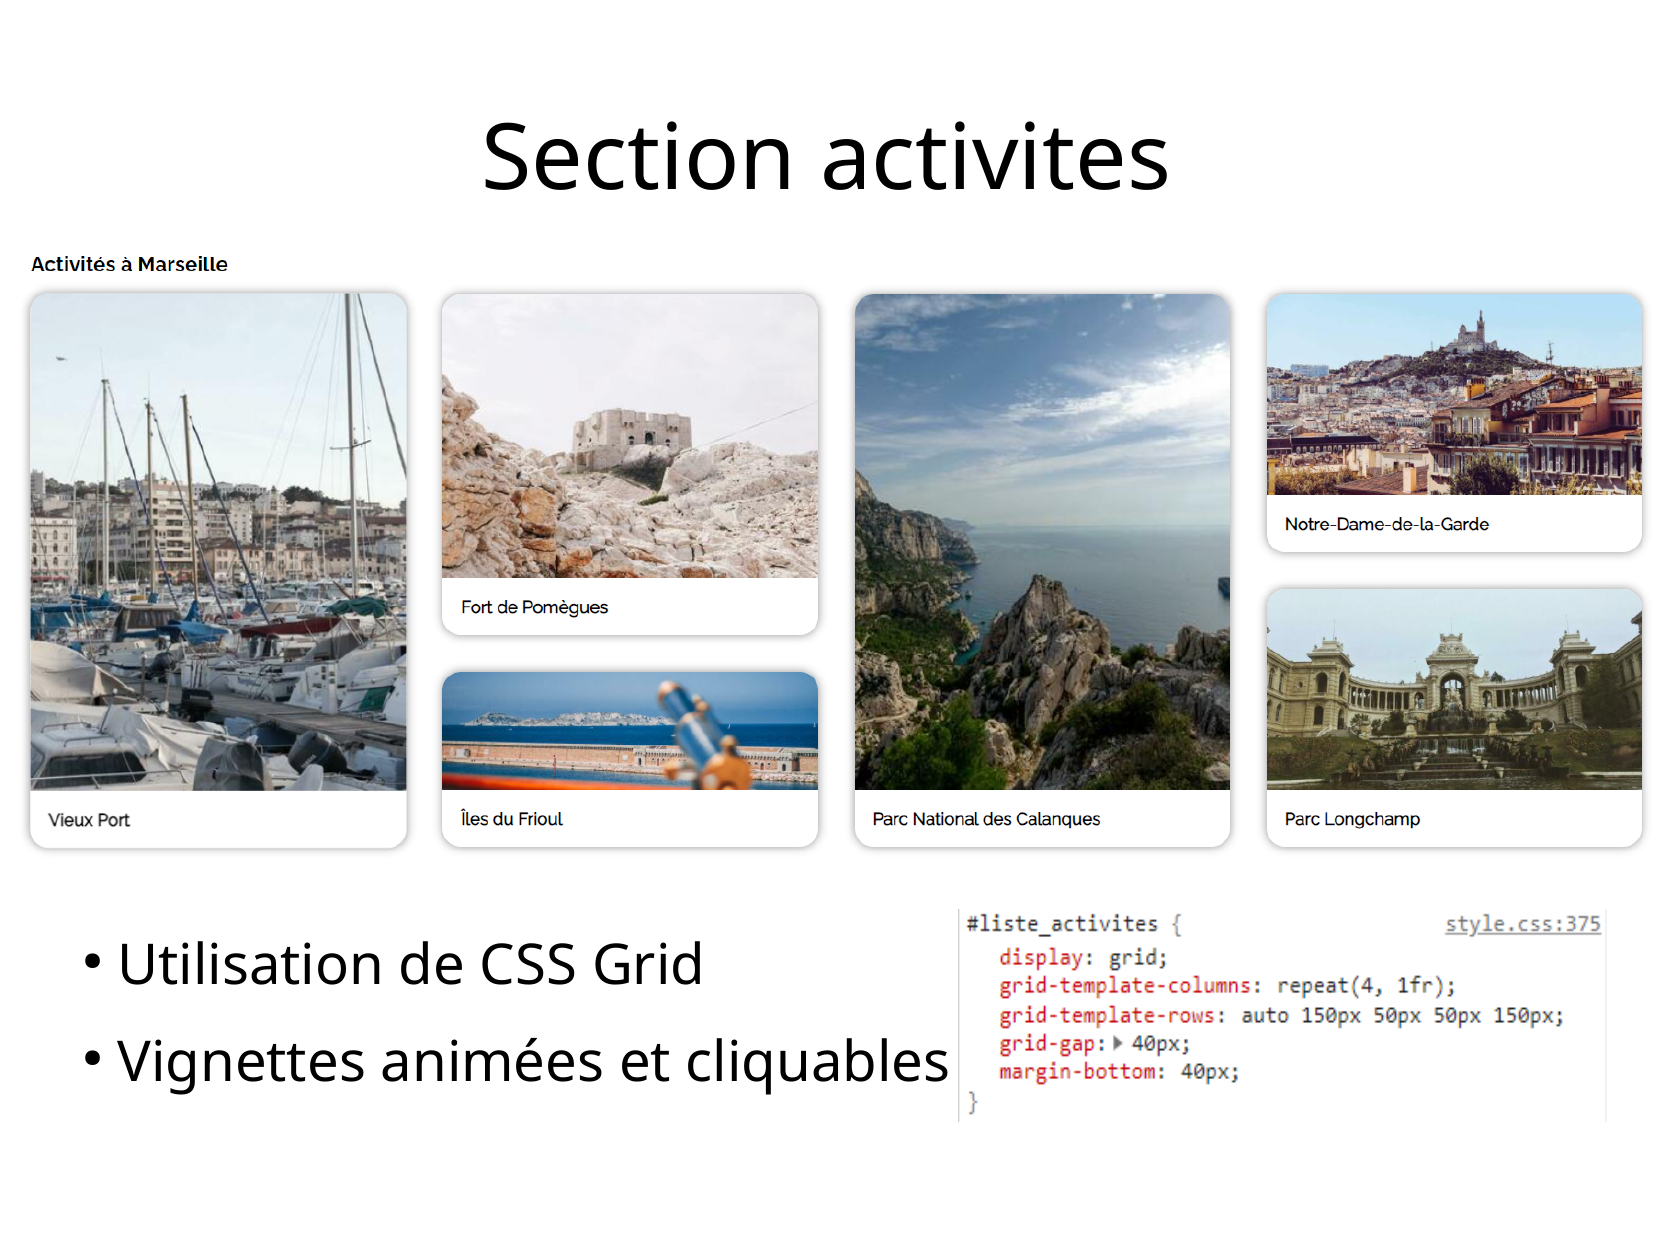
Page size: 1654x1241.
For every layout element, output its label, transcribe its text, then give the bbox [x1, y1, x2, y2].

list Utilisation de CSS Grid Vignettes animées et cliquables [82, 928, 1571, 1241]
picture [958, 909, 1607, 1123]
title Section activites [82, 49, 1571, 247]
picture [0, 248, 1654, 862]
